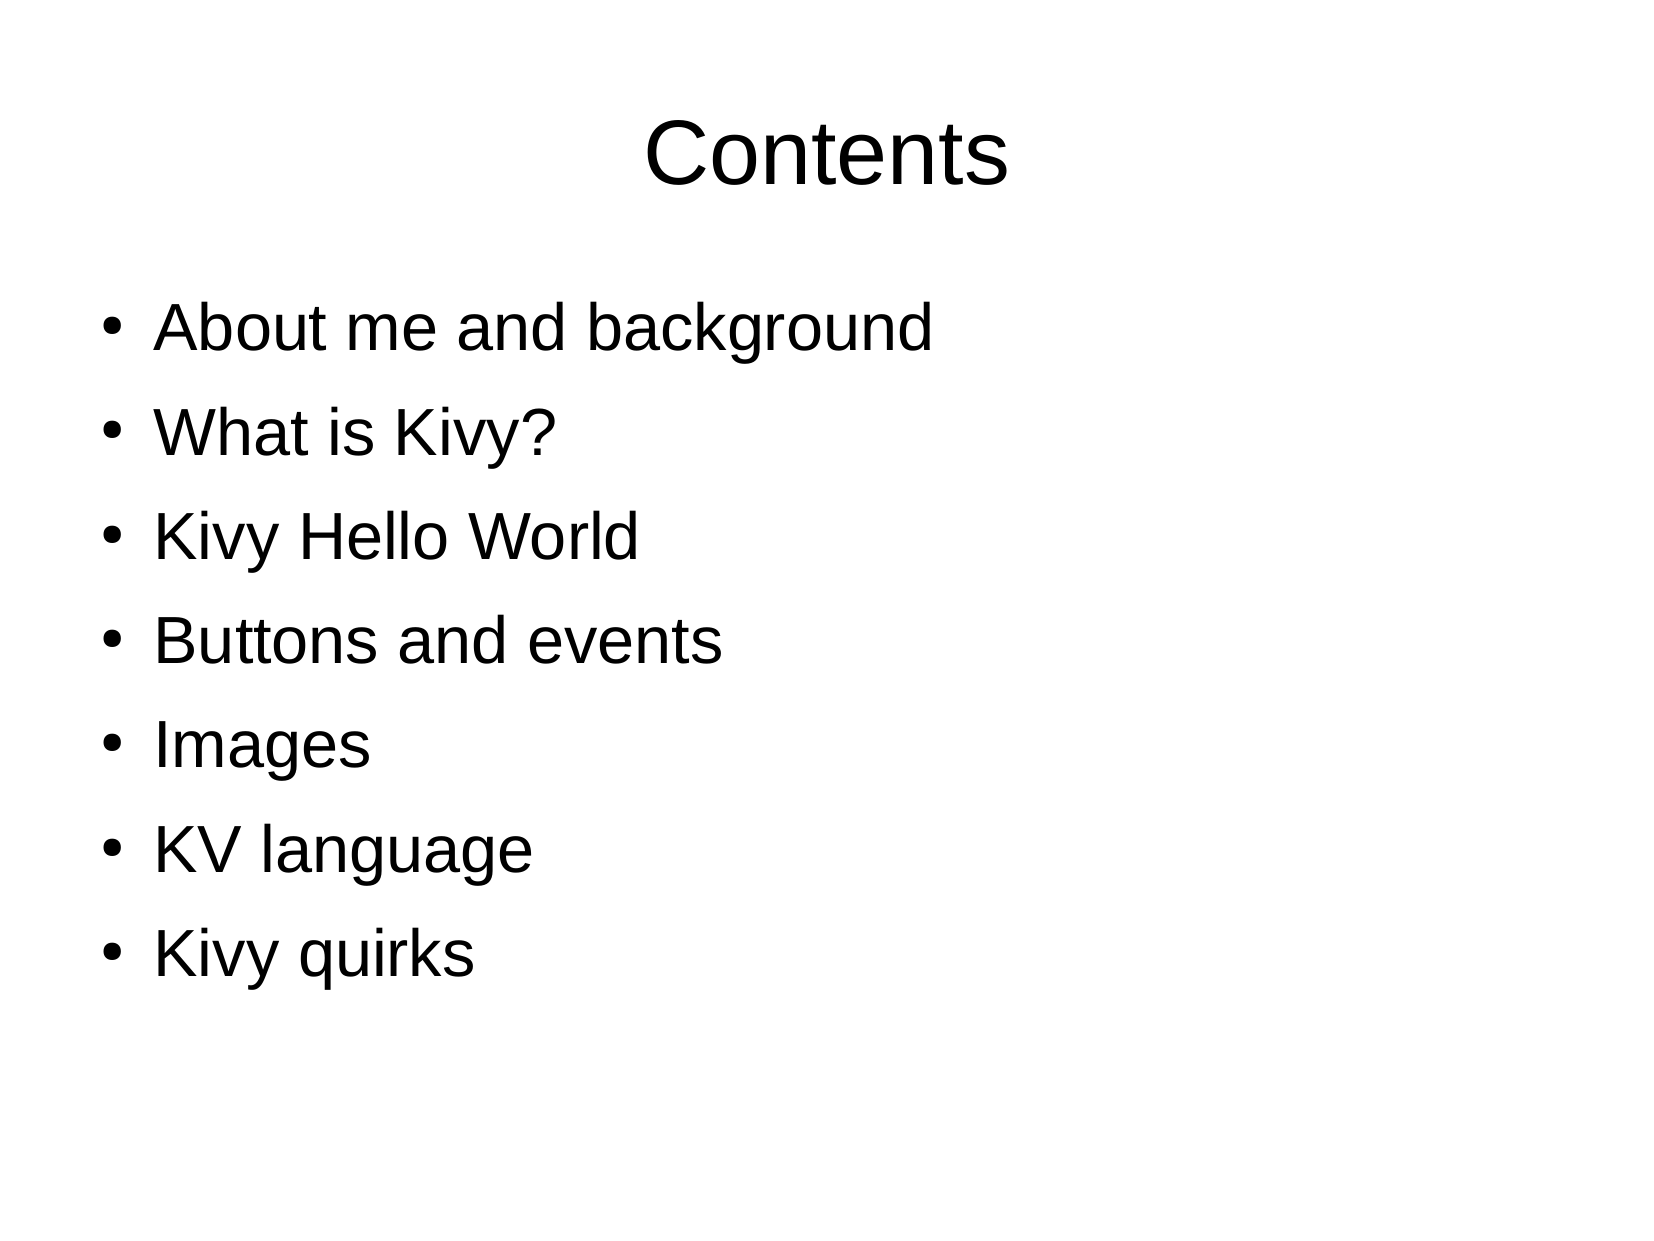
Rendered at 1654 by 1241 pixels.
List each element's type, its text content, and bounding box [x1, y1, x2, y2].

list About me and background What is Kivy? Kivy Hello World Buttons and events Images KV language Kivy quirks [82, 290, 1571, 1010]
title Contents [82, 49, 1571, 257]
